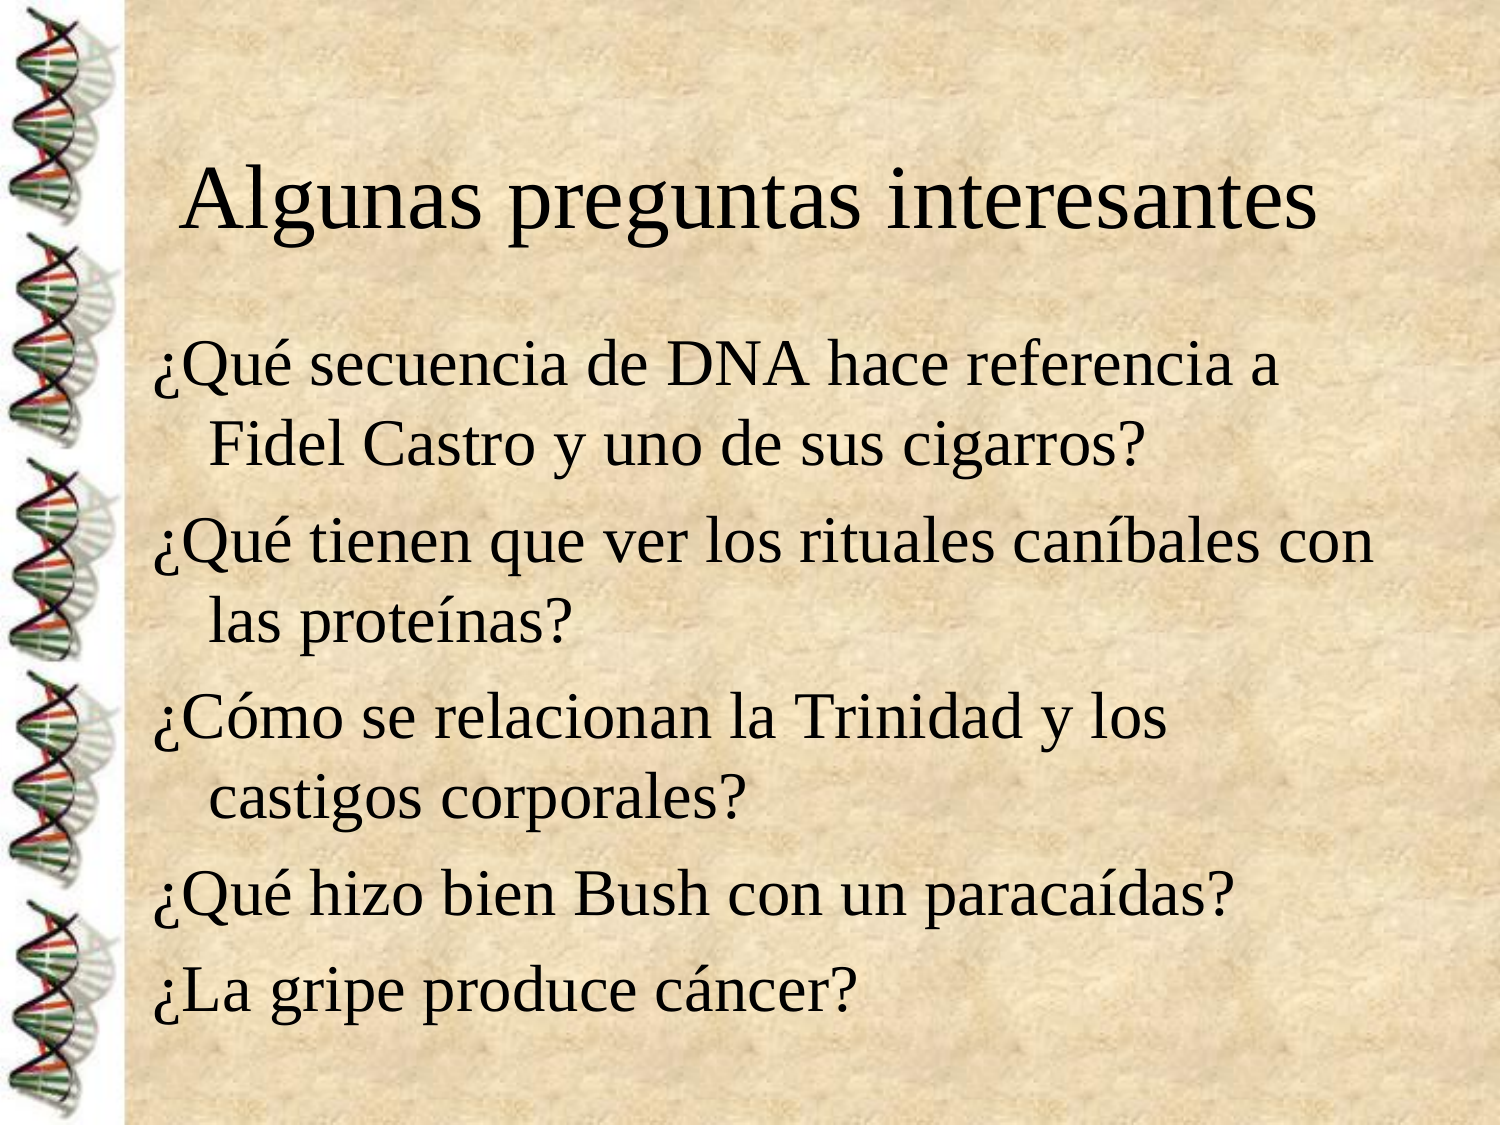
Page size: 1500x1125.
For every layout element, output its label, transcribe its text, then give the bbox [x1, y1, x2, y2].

picture [0, 0, 1500, 1125]
list ¿Qué secuencia de DNA hace referencia a Fidel Castro y uno de sus cigarros? ¿Qué tienen que ver los rituales caníbales con las proteínas? ¿Cómo se relacionan la Trinidad y los castigos corporales? ¿Qué hizo bien Bush con un paracaídas? ¿La gripe produce cáncer? [137, 312, 1413, 1125]
title Algunas preguntas interesantes [112, 99, 1388, 288]
